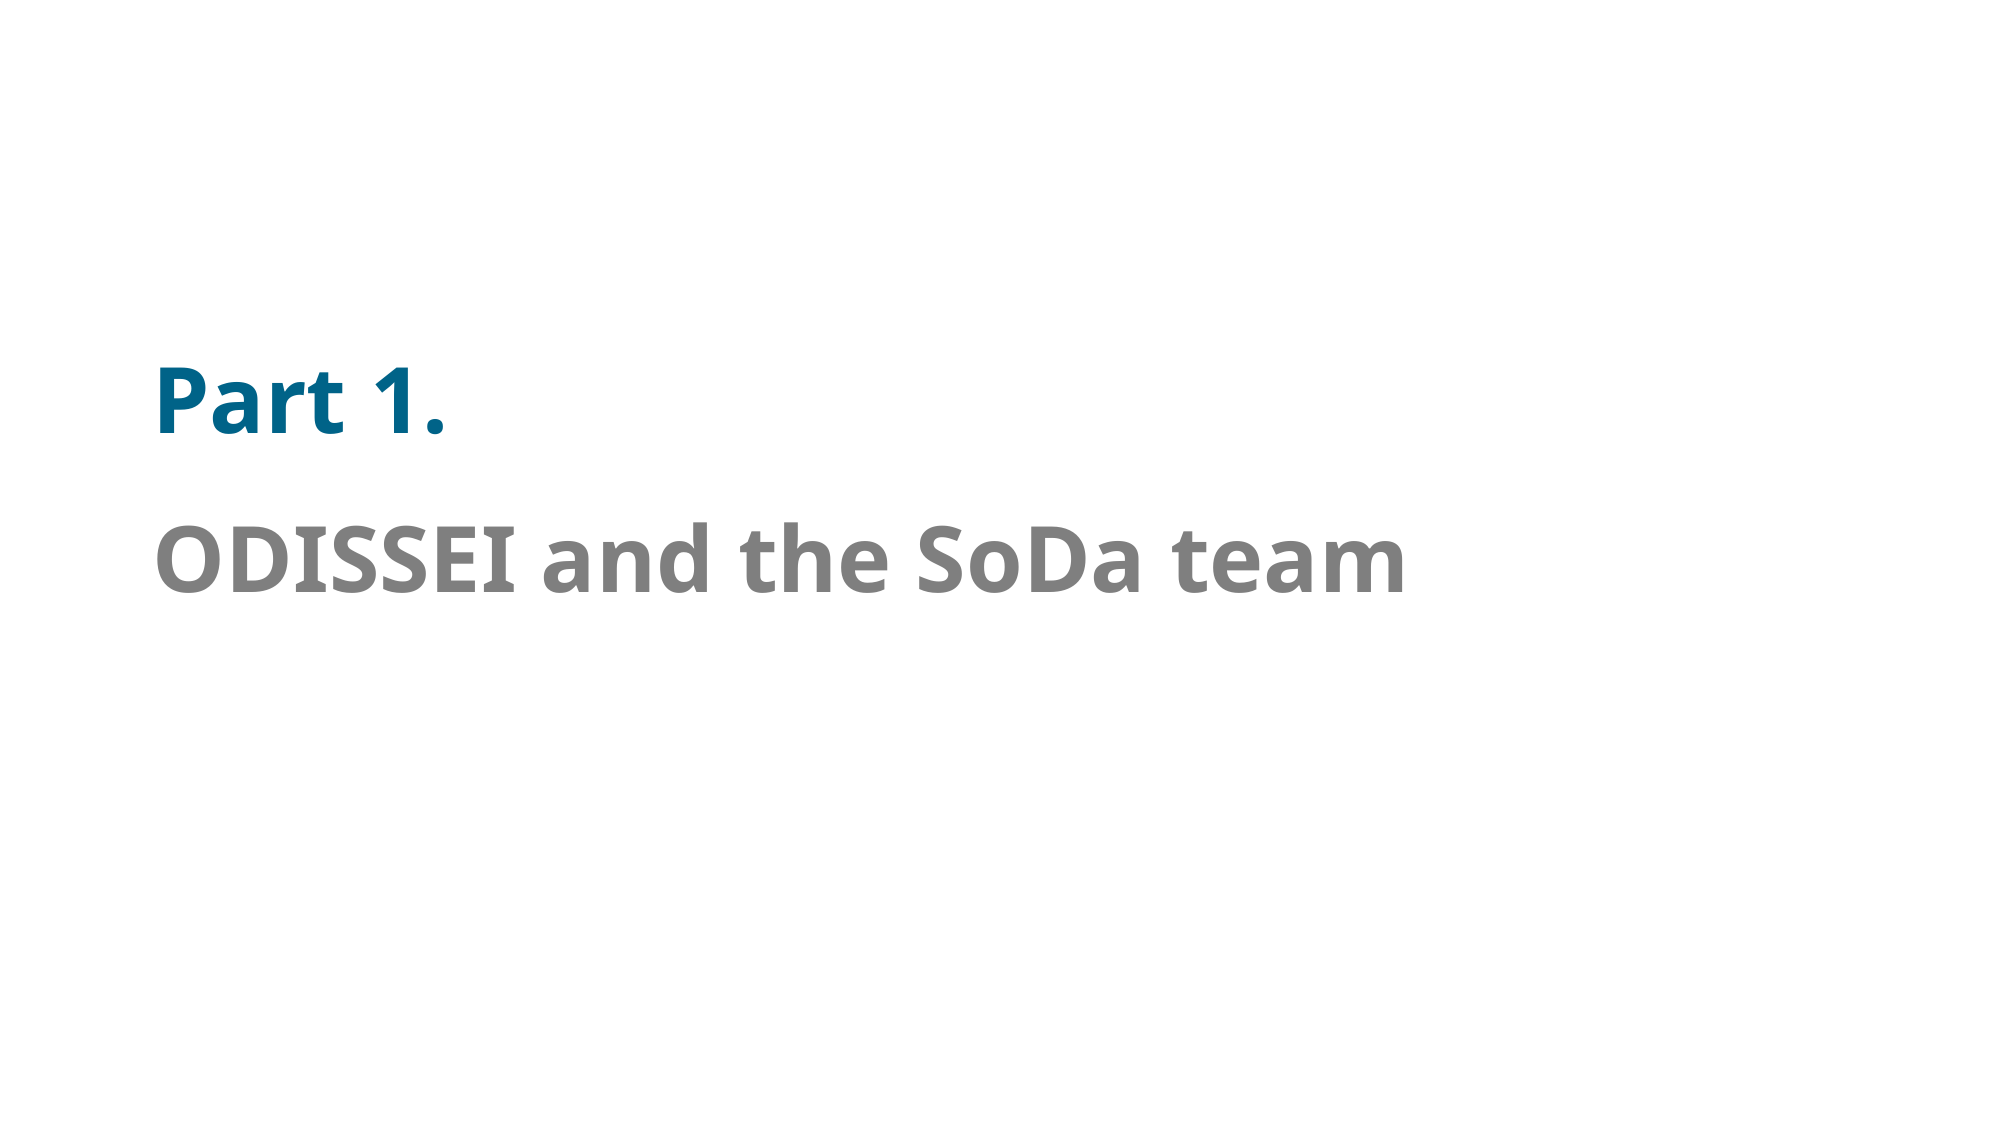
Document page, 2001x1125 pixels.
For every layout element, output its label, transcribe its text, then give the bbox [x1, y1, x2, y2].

text_box ODISSEI and the SoDa team [137, 453, 1863, 672]
title Part 1. [137, 295, 1863, 453]
